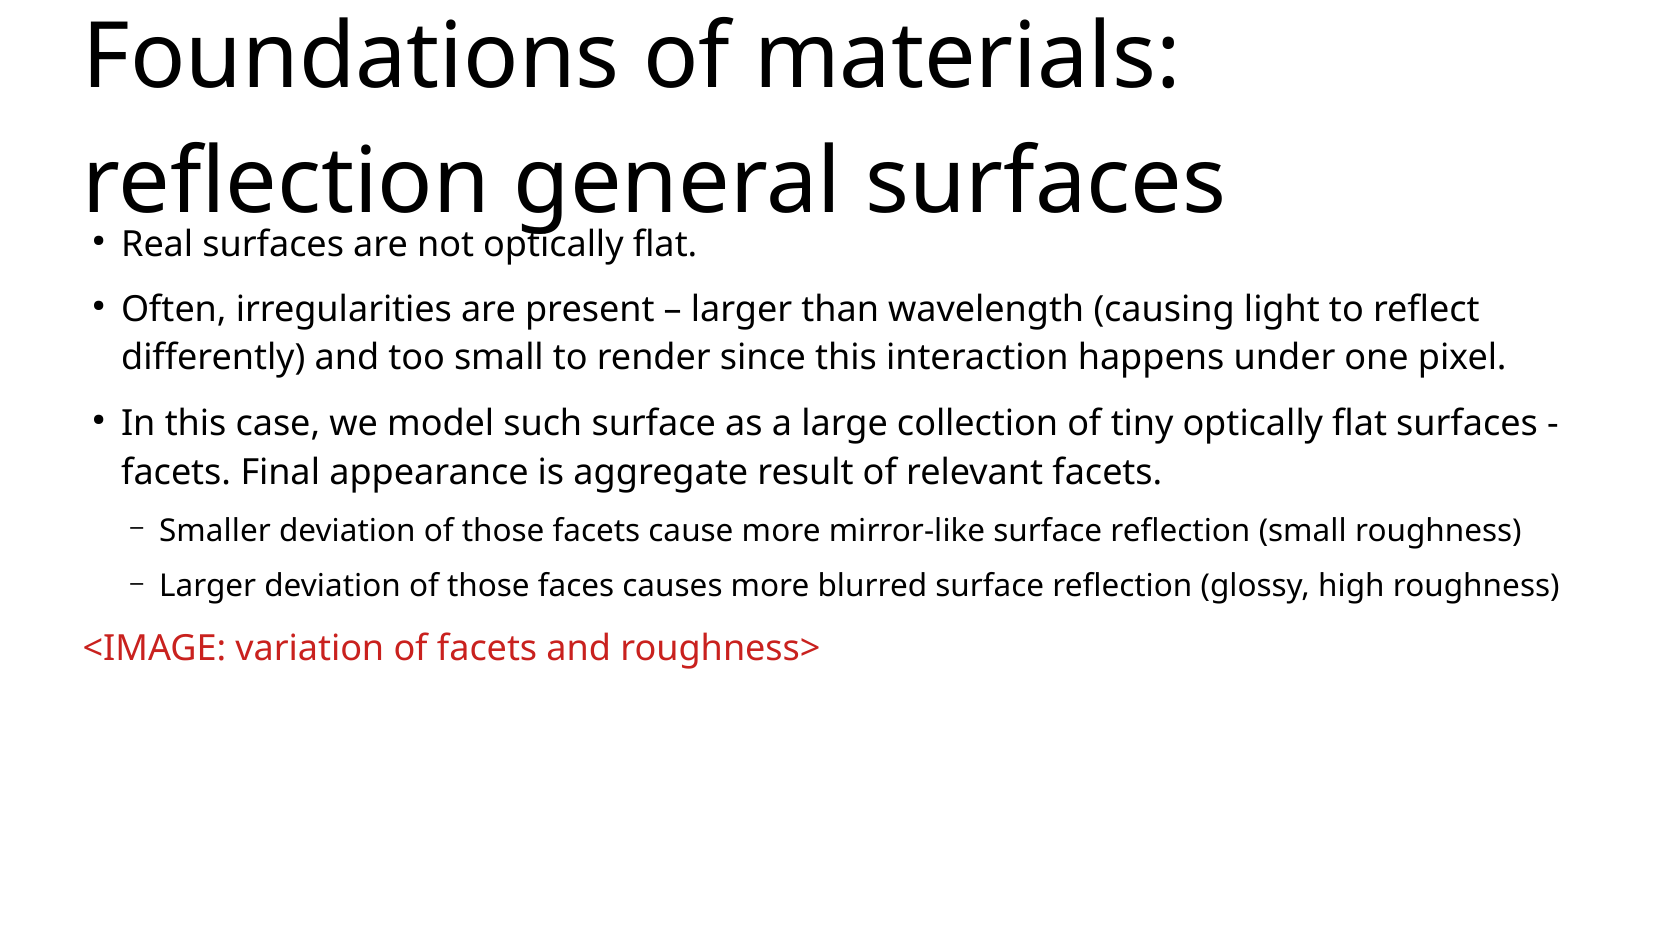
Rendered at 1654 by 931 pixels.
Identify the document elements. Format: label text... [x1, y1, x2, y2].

title Foundations of materials: reflection general surfaces [82, 0, 1571, 217]
list Real surfaces are not optically flat. Often, irregularities are present – larger than wavelength (causing light to reflect differently) and too small to render since this interaction happens under one pixel. In this case, we model such surface as a large collection of tiny optically flat surfaces - facets. Final appearance is aggregate result of relevant facets. Smaller deviation of those facets cause more mirror-like surface reflection (small roughness) Larger deviation of those faces causes more blurred surface reflection (glossy, high roughness) <IMAGE: variation of facets and roughness> [82, 217, 1571, 758]
